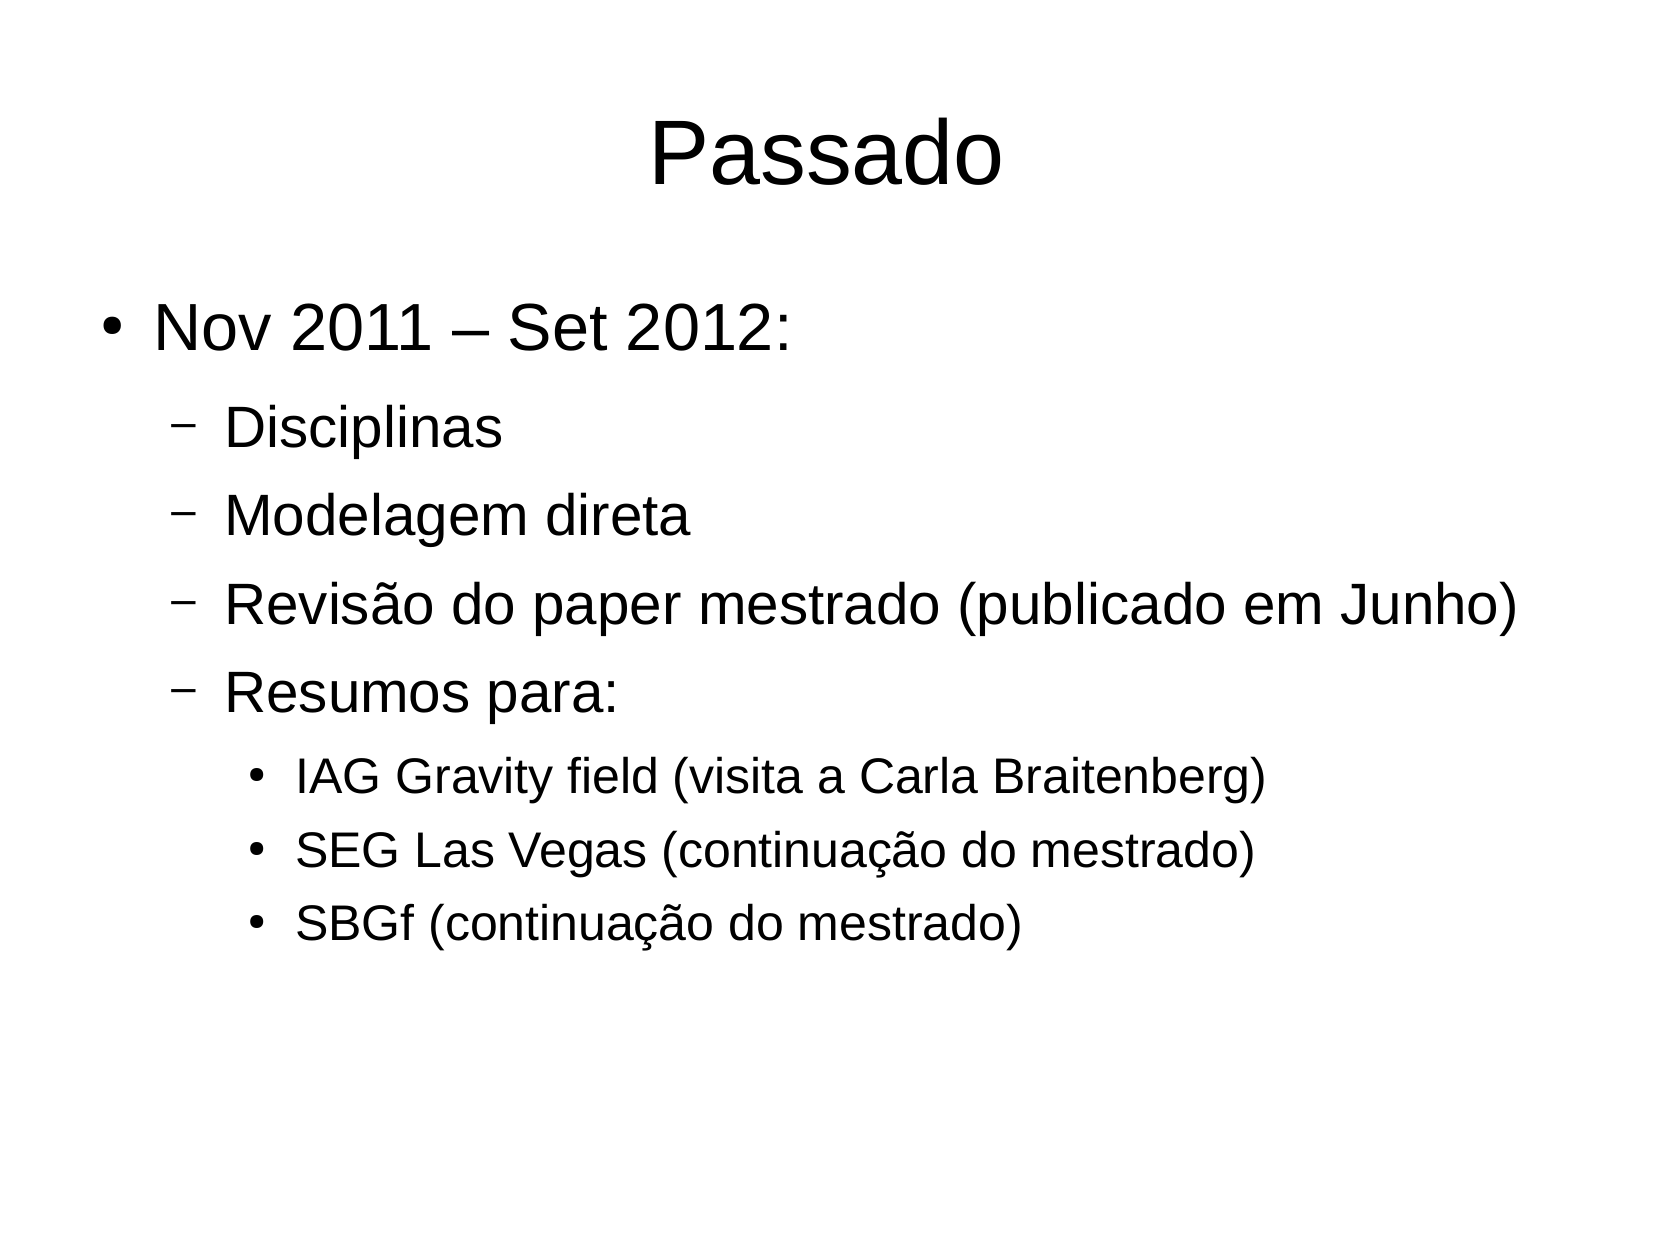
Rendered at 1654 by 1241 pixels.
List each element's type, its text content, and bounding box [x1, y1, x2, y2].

title Passado [82, 49, 1571, 257]
list Nov 2011 – Set 2012: Disciplinas Modelagem direta Revisão do paper mestrado (publicado em Junho) Resumos para: IAG Gravity field (visita a Carla Braitenberg) SEG Las Vegas (continuação do mestrado) SBGf (continuação do mestrado) [82, 290, 1538, 1010]
